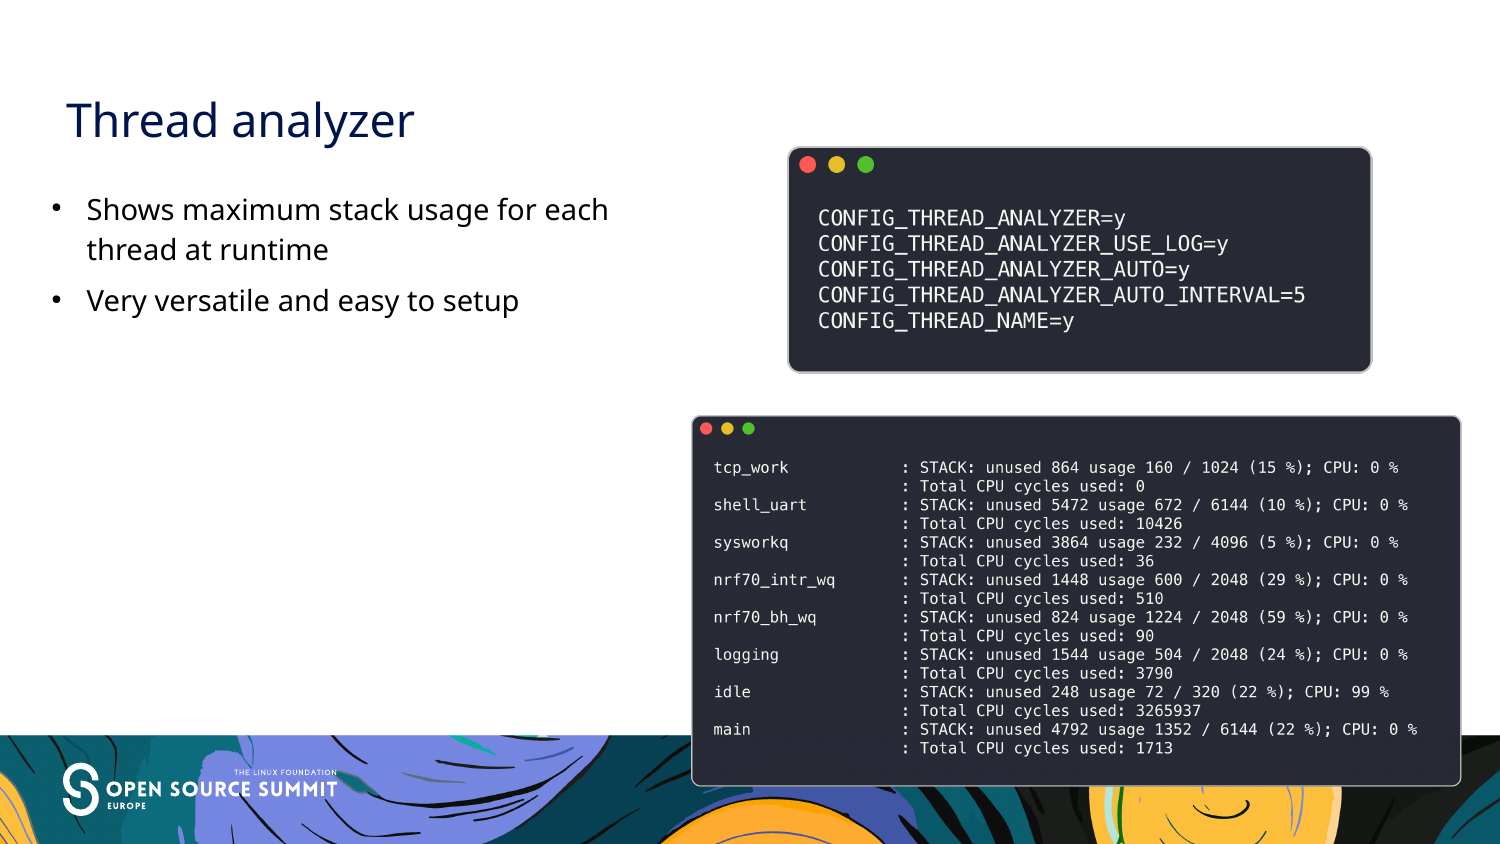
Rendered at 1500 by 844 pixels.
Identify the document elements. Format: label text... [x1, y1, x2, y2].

picture [0, 0, 1500, 844]
list Shows maximum stack usage for each thread at runtime Very versatile and easy to setup [51, 189, 676, 713]
title Thread analyzer [51, 72, 1449, 167]
